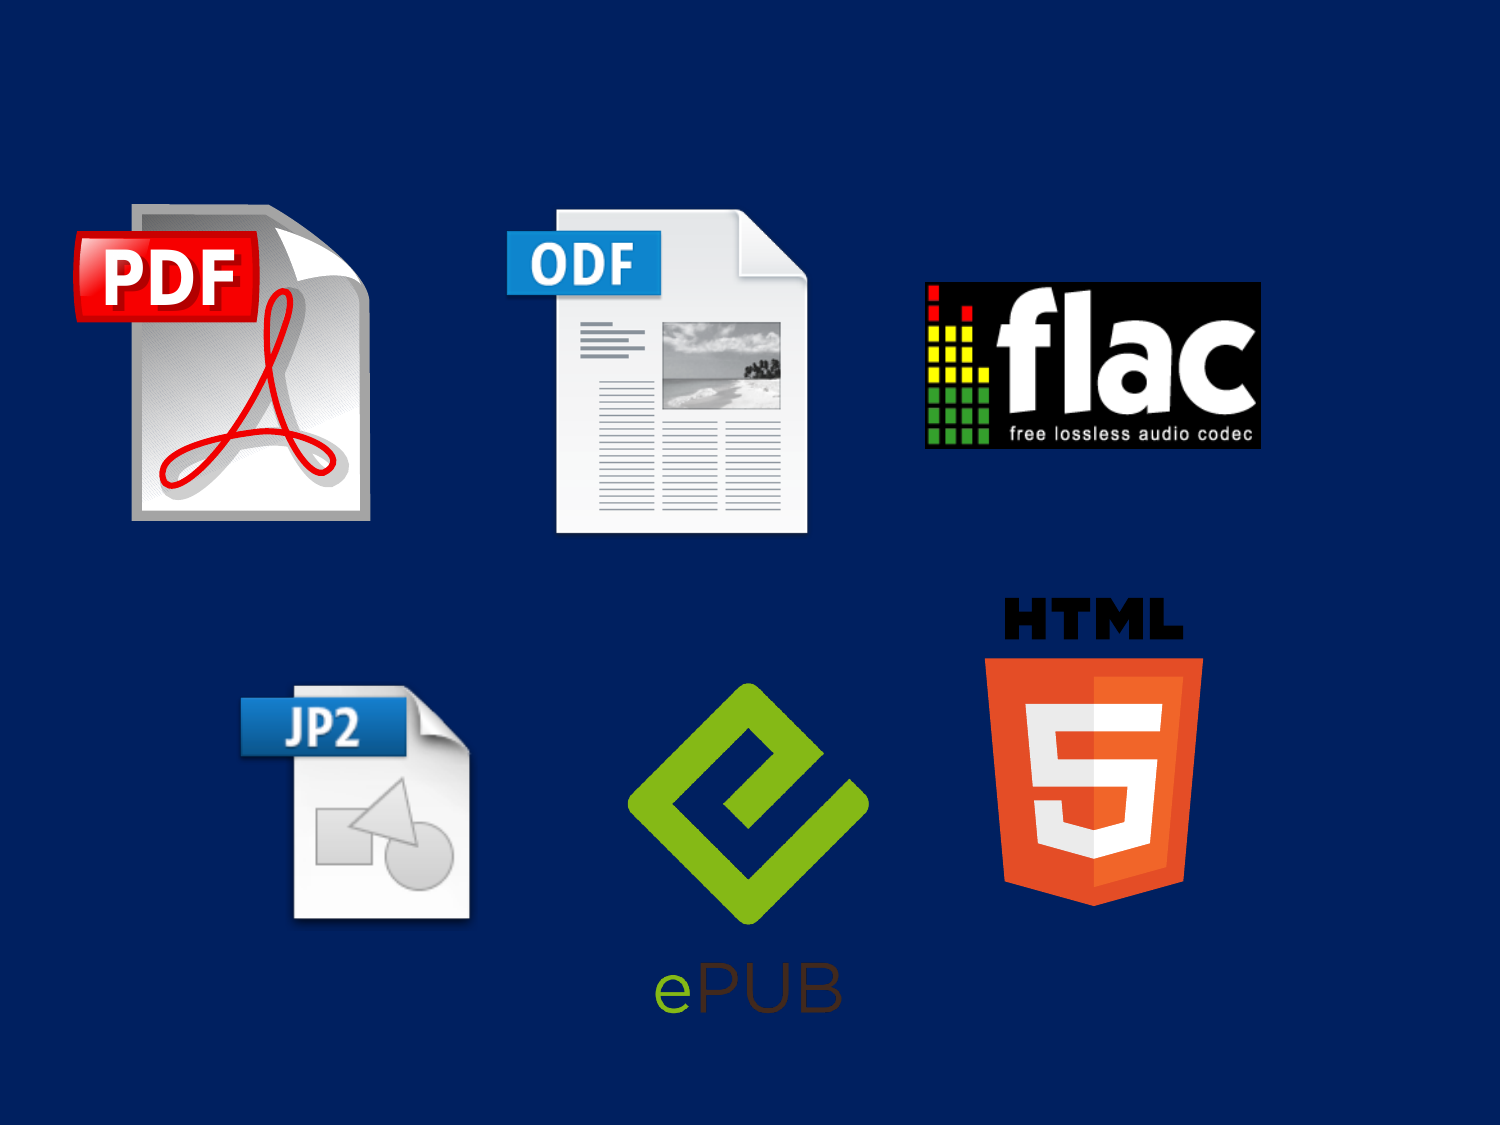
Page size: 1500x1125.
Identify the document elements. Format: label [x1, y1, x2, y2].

picture [925, 282, 1261, 449]
picture [73, 204, 371, 521]
picture [504, 200, 848, 544]
picture [625, 679, 871, 1017]
picture [235, 678, 488, 931]
picture [939, 597, 1249, 907]
